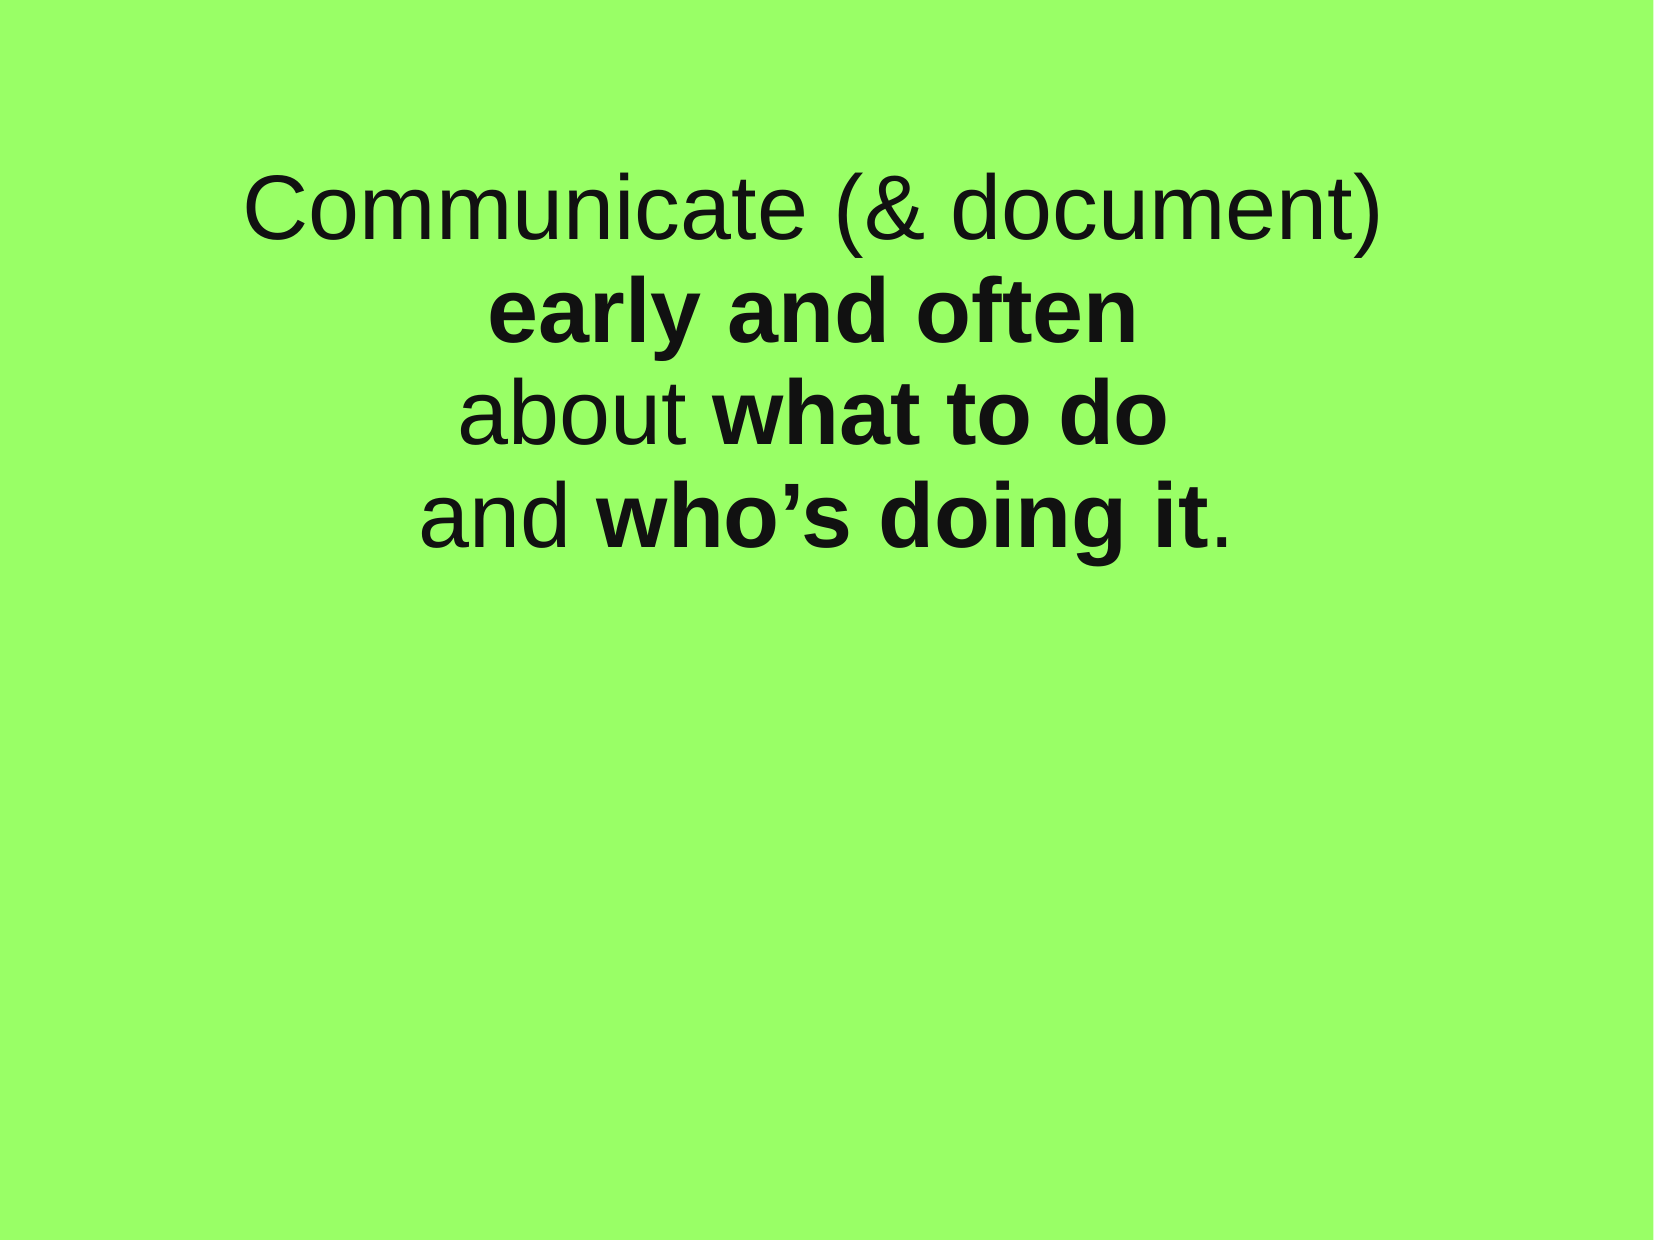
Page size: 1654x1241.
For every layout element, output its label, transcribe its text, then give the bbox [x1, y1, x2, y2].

title Communicate (& document) early and often about what to do and who’s doing it. [82, 156, 1571, 567]
